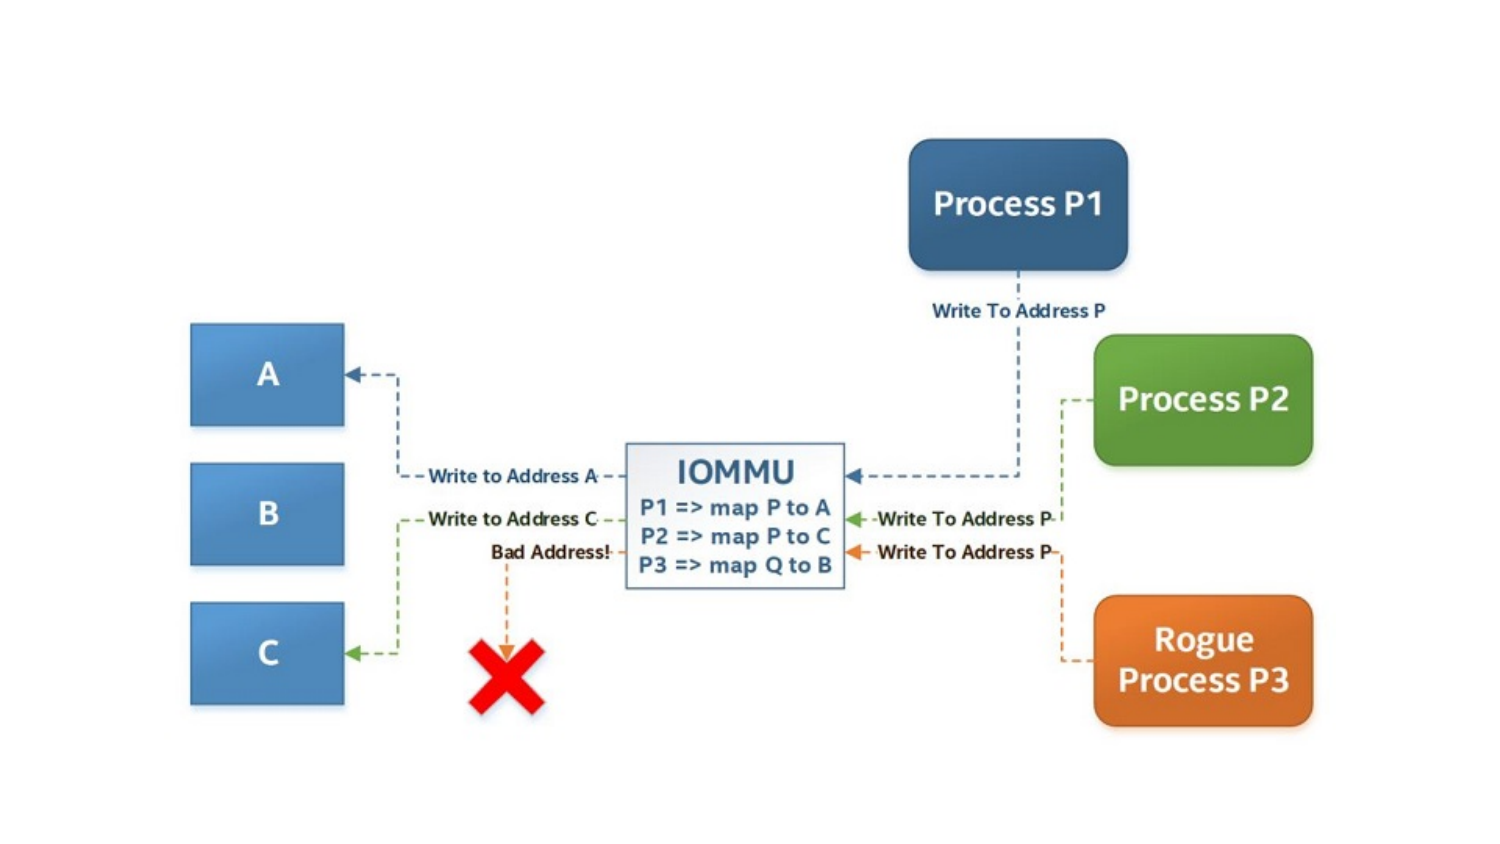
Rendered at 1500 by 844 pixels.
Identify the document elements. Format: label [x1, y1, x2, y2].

picture [164, 88, 1336, 755]
